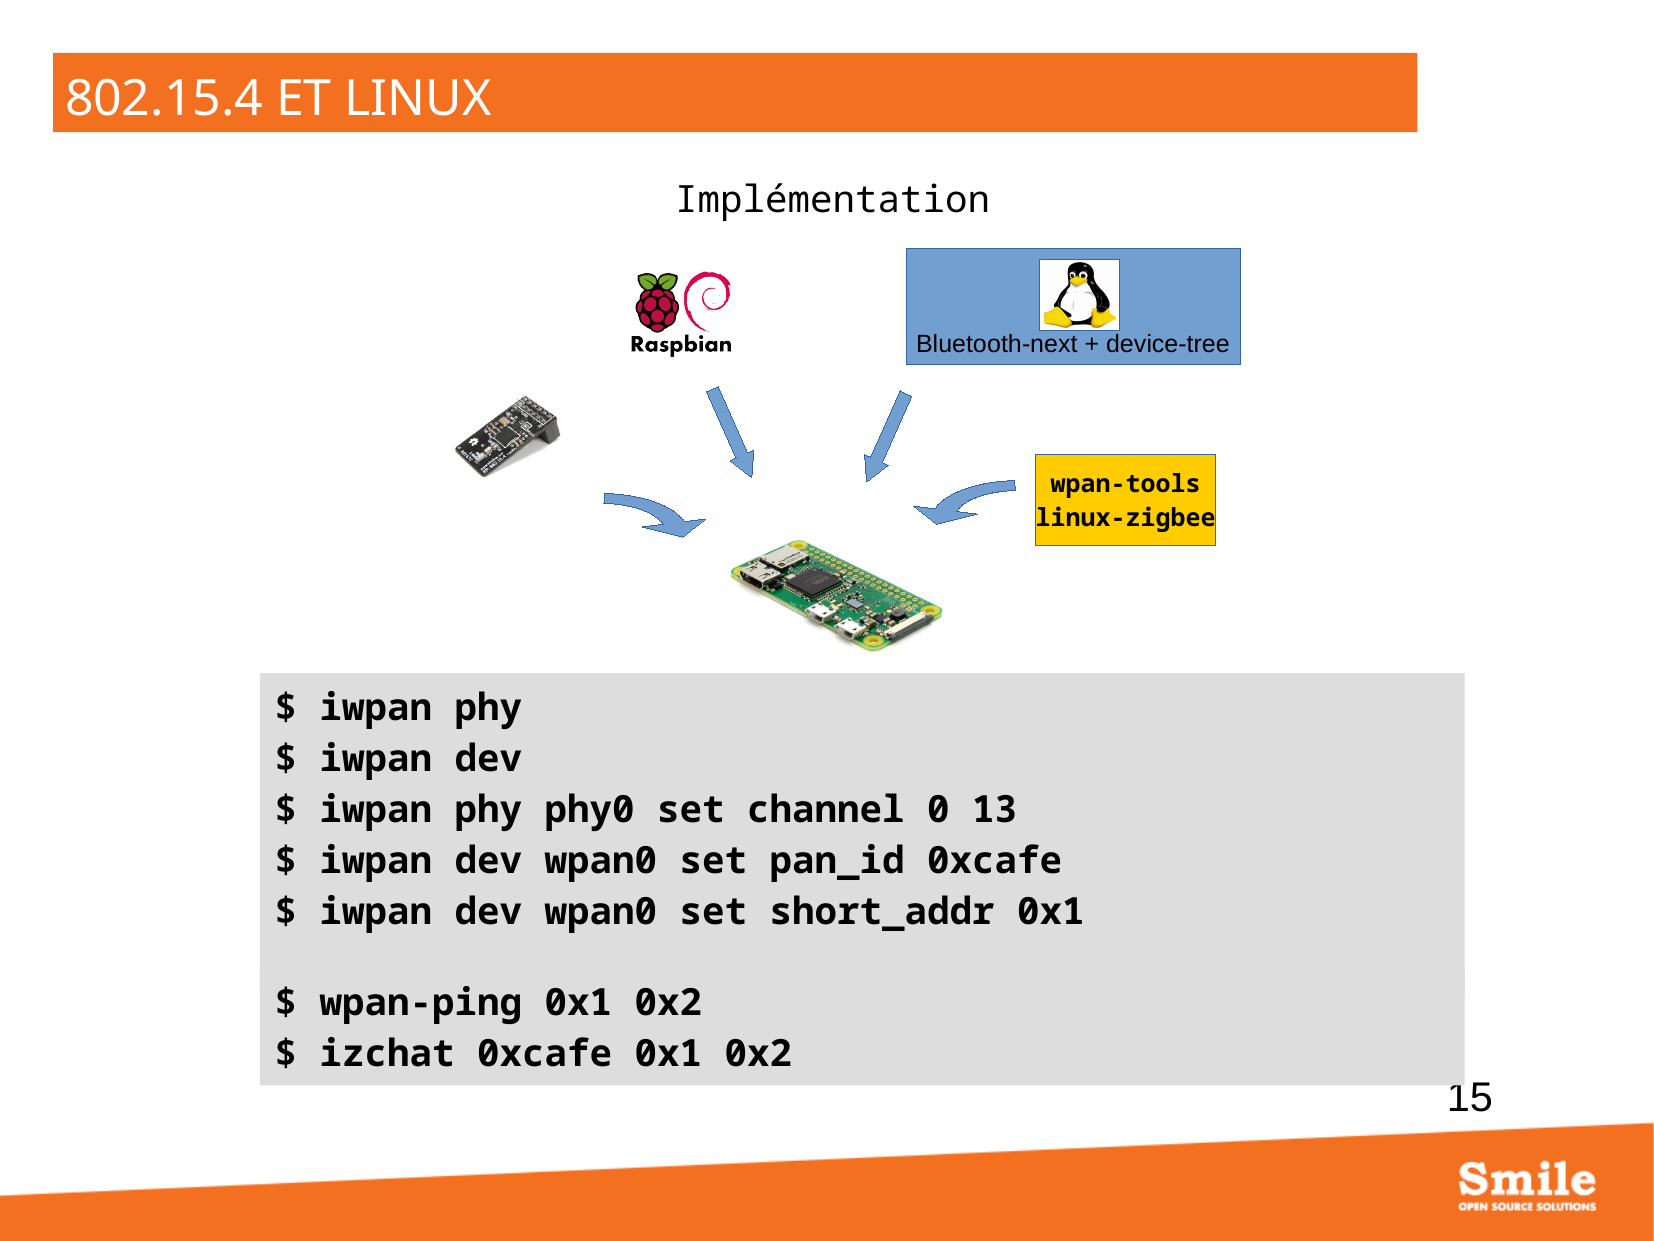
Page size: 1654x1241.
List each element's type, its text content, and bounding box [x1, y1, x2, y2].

text_box [706, 386, 754, 478]
title 802.15.4 et Linux [53, 52, 1418, 133]
text_box $ iwpan phy $ iwpan dev $ iwpan phy phy0 set channel 0 13 $ iwpan dev wpan0 set pan_id 0xcafe $ iwpan dev wpan0 set short_addr 0x1 [259, 673, 1465, 947]
picture [0, 0, 1654, 1241]
text_box [864, 390, 912, 482]
text_box Bluetooth-next + device-tree [906, 248, 1241, 365]
text_box Implémentation [496, 165, 1170, 223]
text_box [603, 493, 706, 538]
text_box $ wpan-ping 0x1 0x2 $ izchat 0xcafe 0x1 0x2 [259, 968, 1465, 1075]
text_box wpan-tools linux-zigbee [1035, 454, 1216, 546]
text_box [295, 166, 1359, 237]
text_box [913, 480, 1016, 525]
